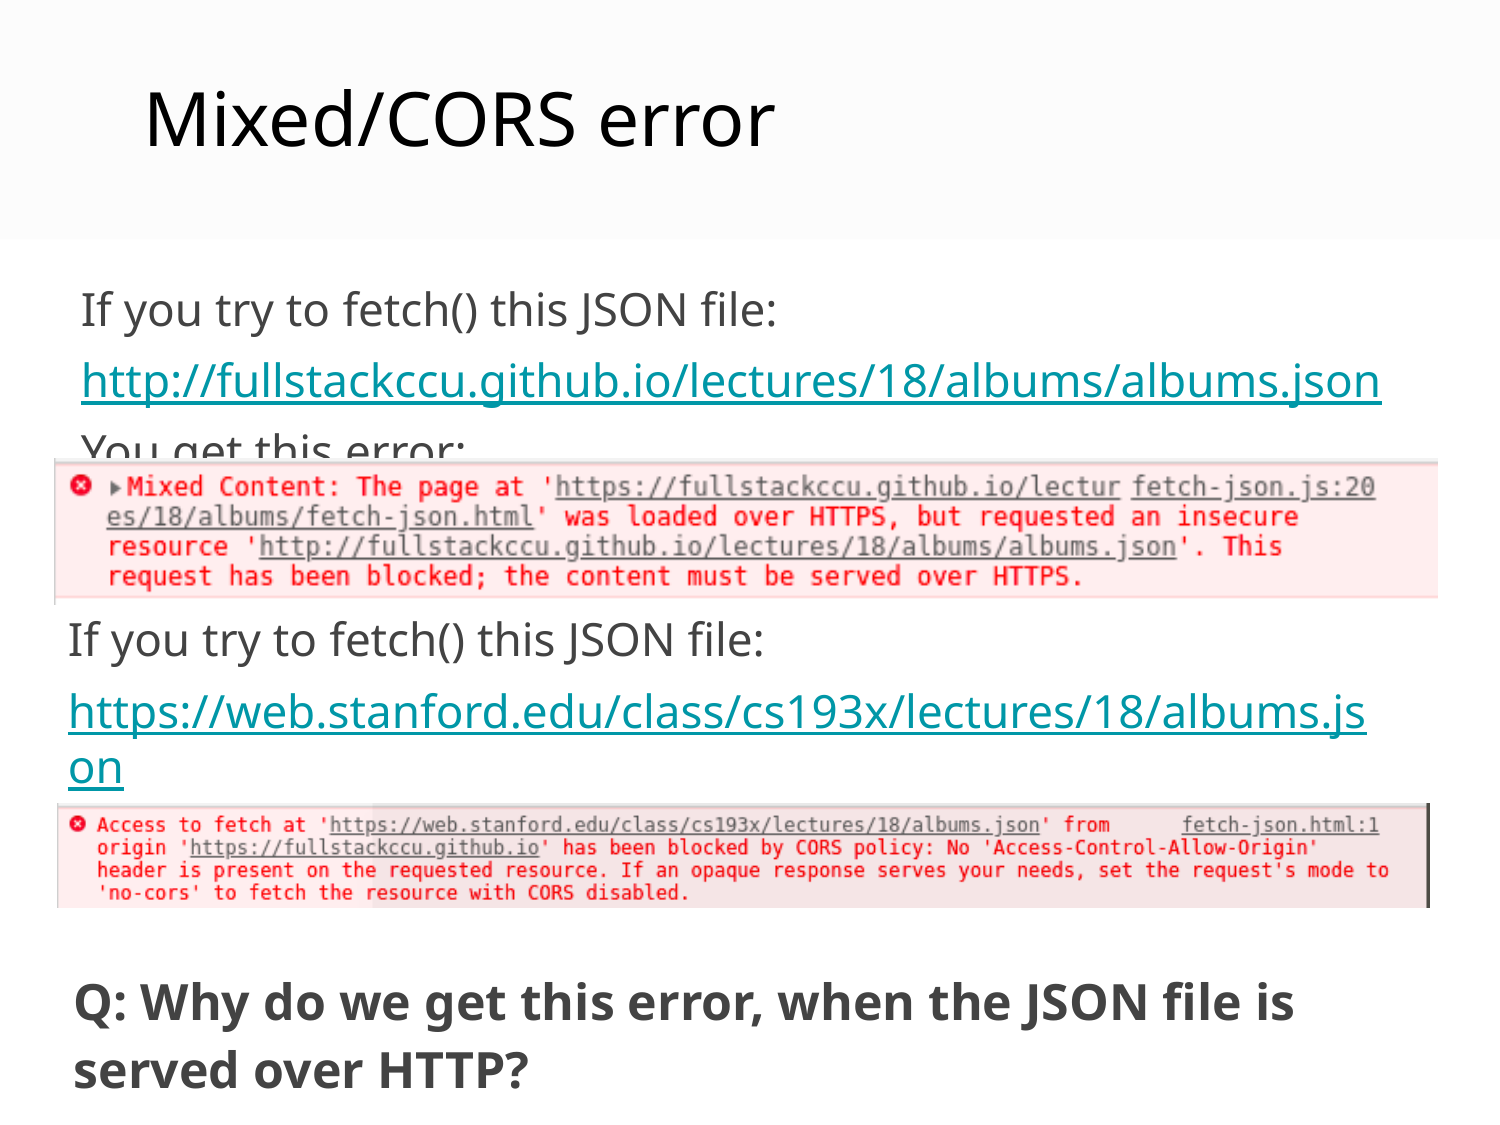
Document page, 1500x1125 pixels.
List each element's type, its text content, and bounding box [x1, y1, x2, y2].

list If you try to fetch() this JSON file: http://fullstackccu.github.io/lectures/18/albums/albums.json You get this error: [65, 255, 1419, 458]
title Mixed/CORS error [128, 56, 1372, 183]
picture [57, 803, 1430, 908]
picture [54, 458, 1438, 605]
list Q: Why do we get this error, when the JSON file is served over HTTP? [59, 946, 1412, 1125]
list If you try to fetch() this JSON file: https://web.stanford.edu/class/cs193x/lectures/18/albums.json You get this error: [52, 586, 1406, 792]
